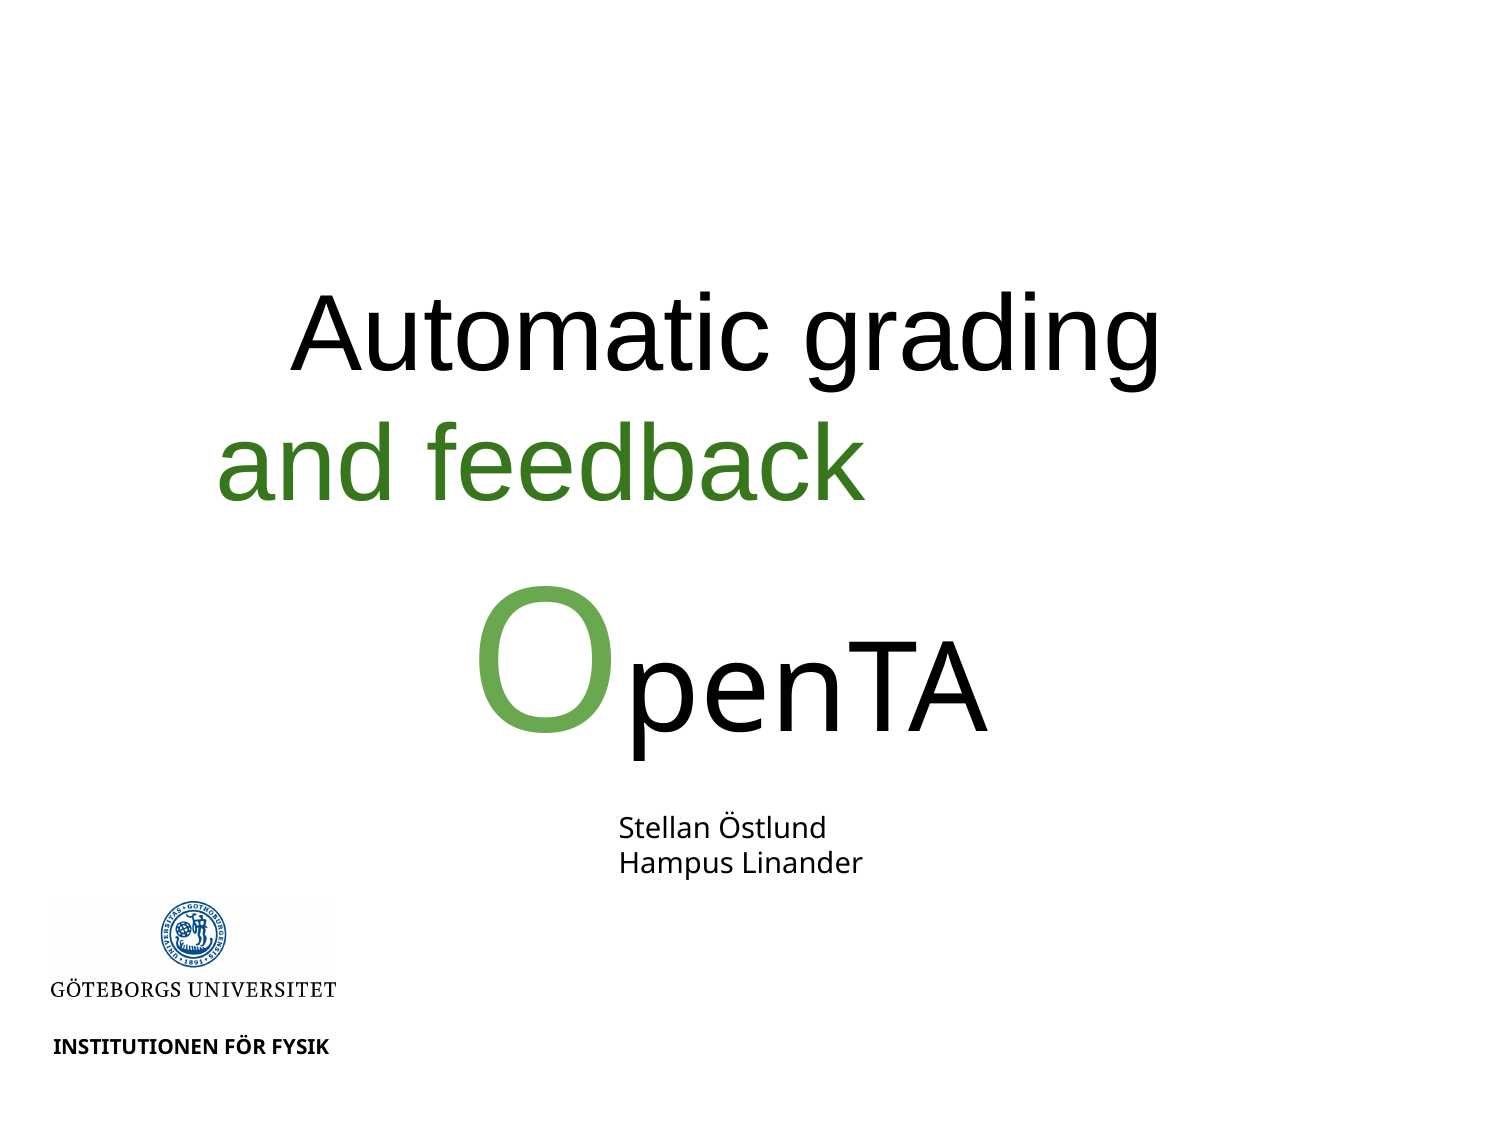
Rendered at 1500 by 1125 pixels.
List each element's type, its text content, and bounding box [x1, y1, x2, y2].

text_box Stellan Östlund Hampus Linander [603, 794, 1072, 889]
text_box Automatic grading and feedback [51, 88, 1449, 537]
text_box OpenTA [452, 516, 1013, 764]
picture [51, 901, 336, 997]
text_box INSTITUTIONEN FÖR FYSIK [38, 1018, 349, 1096]
